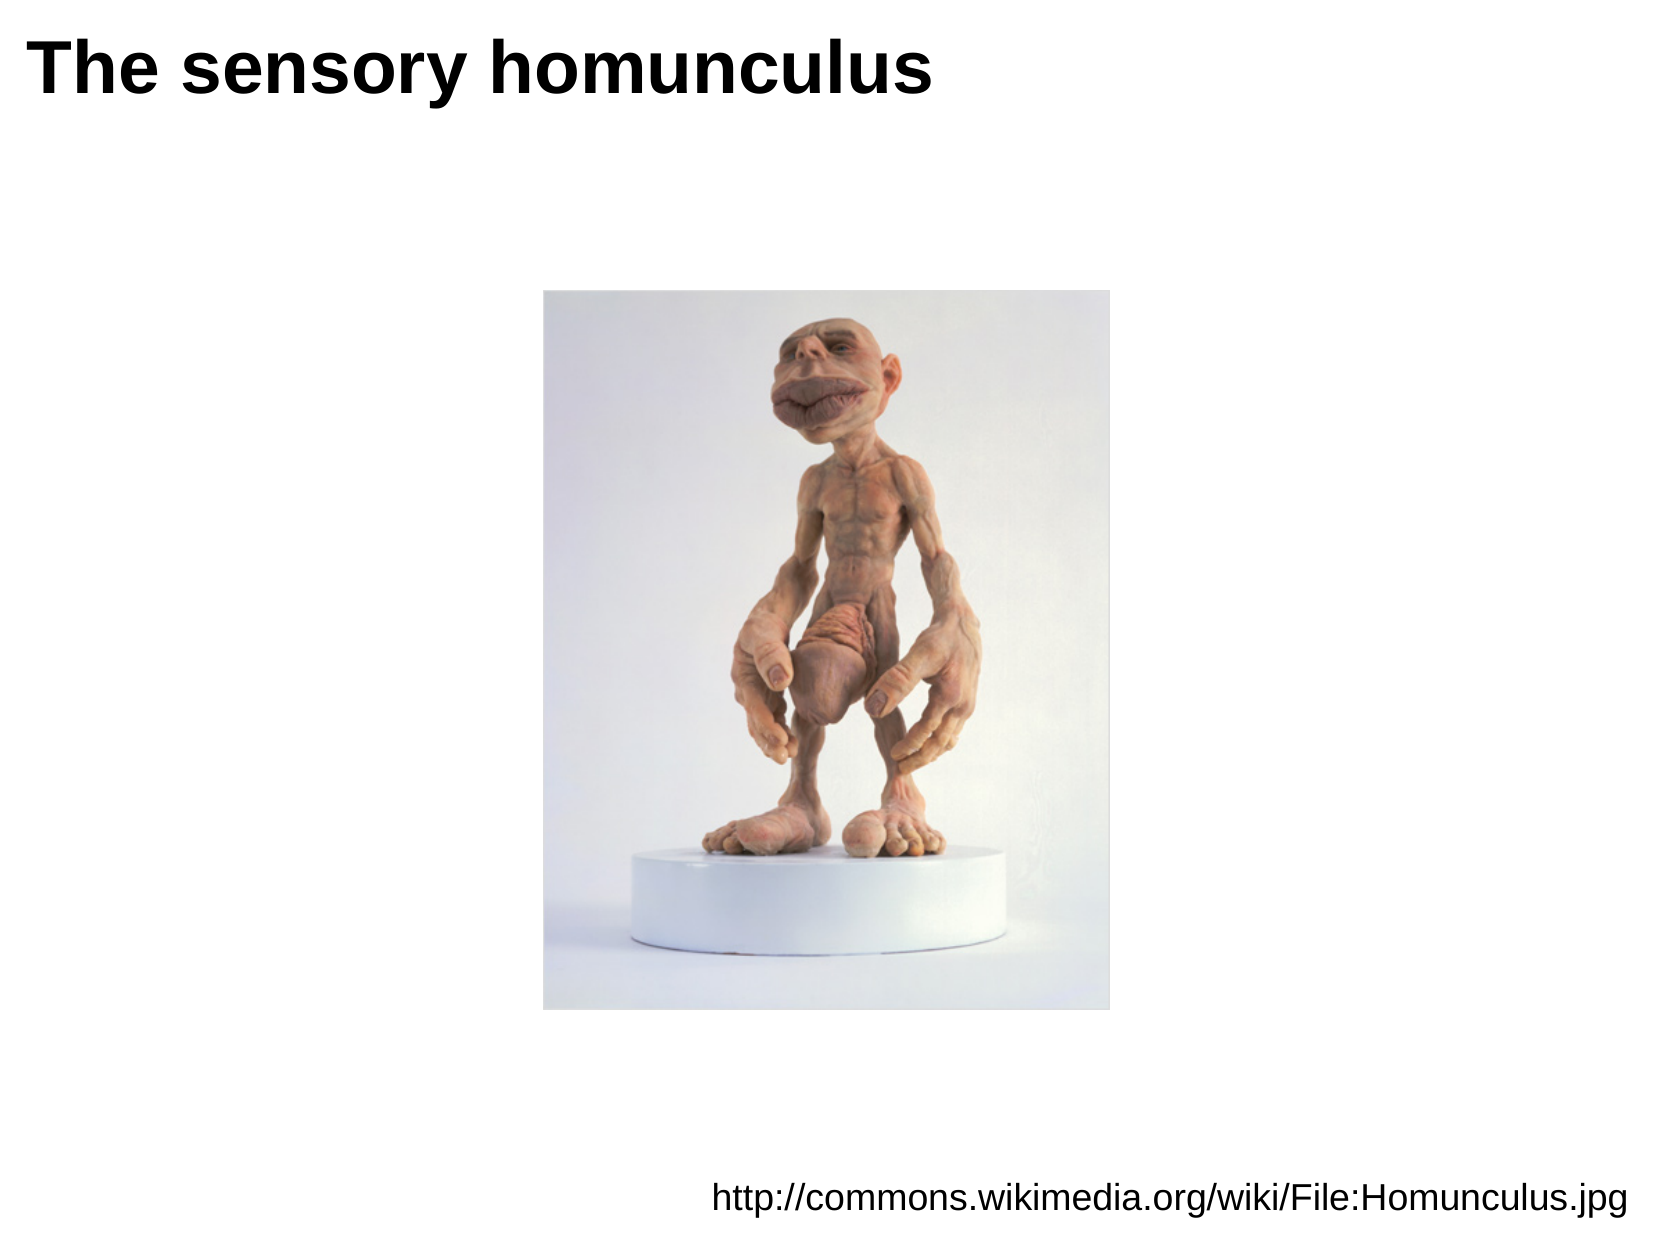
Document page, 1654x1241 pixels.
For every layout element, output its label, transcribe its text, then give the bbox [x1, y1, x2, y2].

text_box The sensory homunculus [11, 17, 950, 117]
picture [543, 290, 1110, 1010]
text_box http://commons.wikimedia.org/wiki/File:Homunculus.jpg [696, 1169, 1644, 1227]
